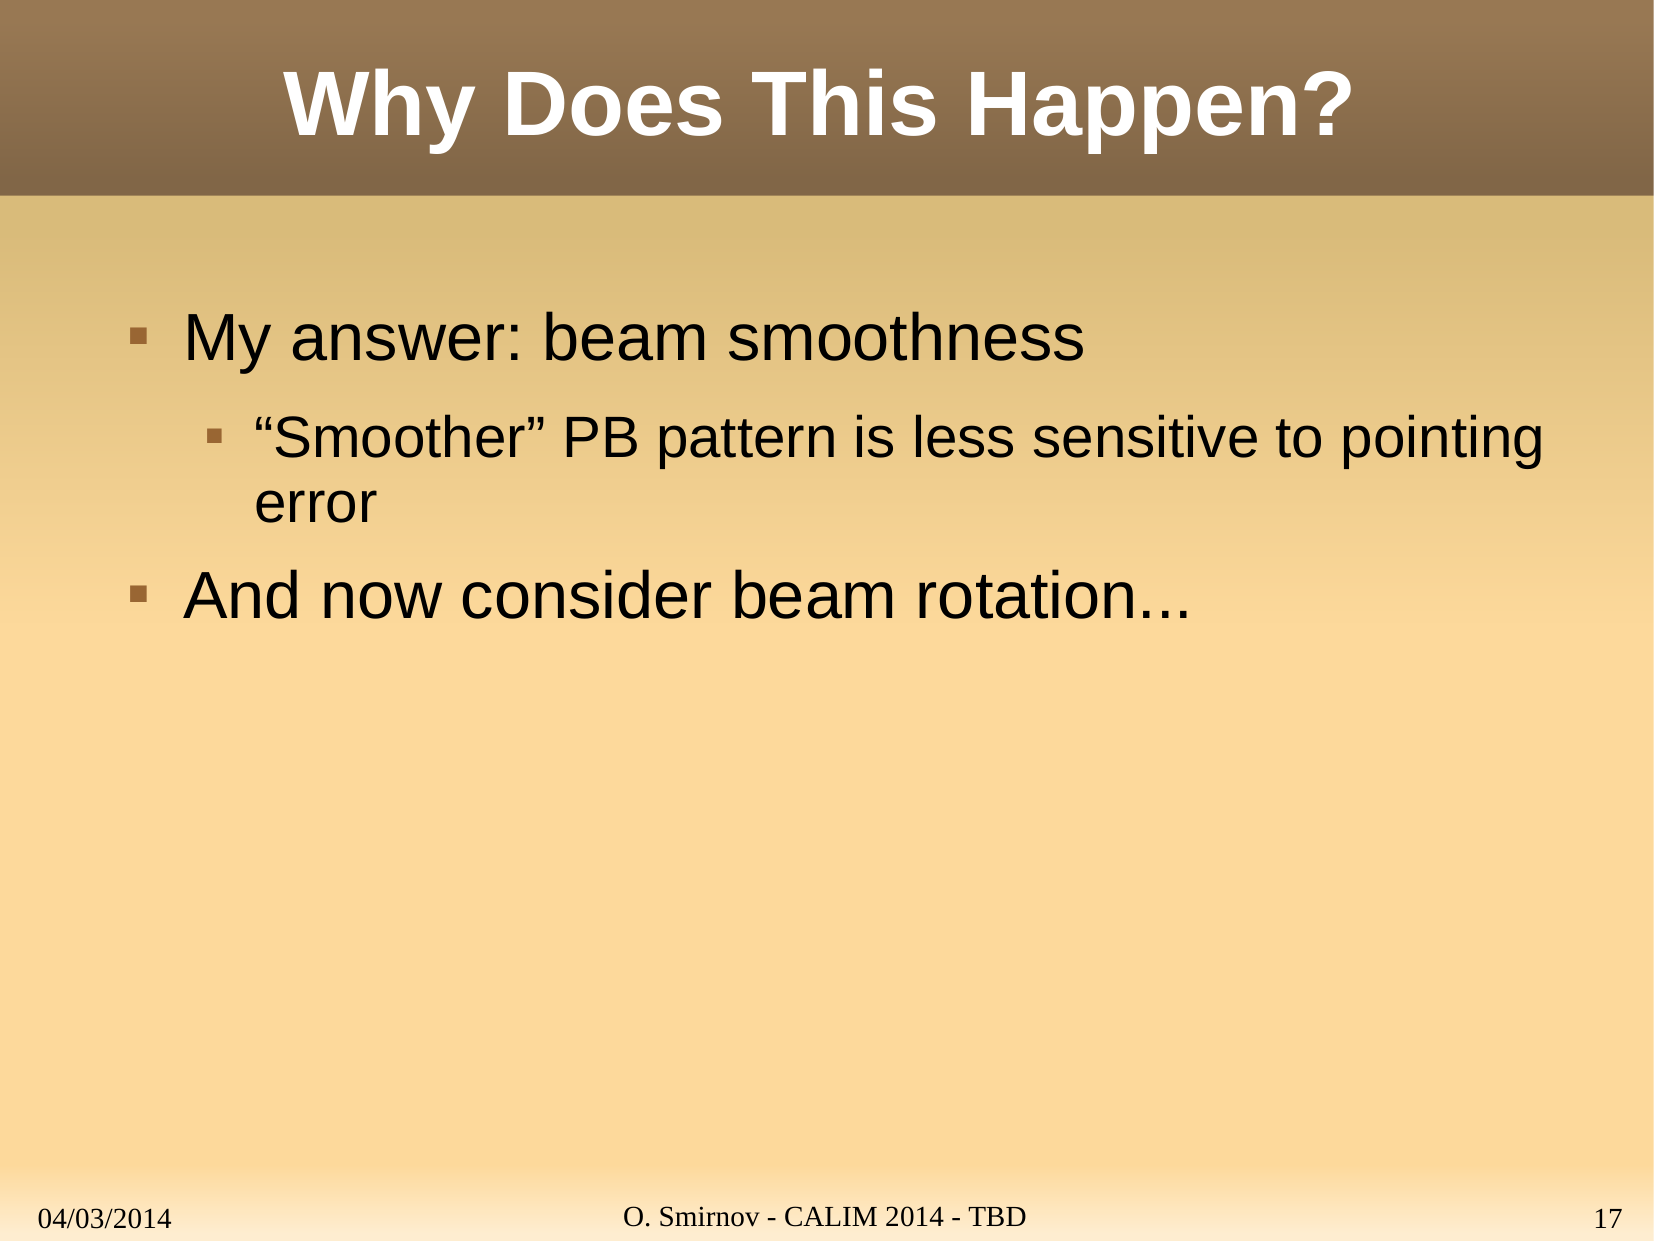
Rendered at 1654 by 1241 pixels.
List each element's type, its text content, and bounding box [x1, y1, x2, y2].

picture [0, 0, 1654, 1241]
list My answer: beam smoothness “Smoother” PB pattern is less sensitive to pointing error And now consider beam rotation... [112, 300, 1601, 1119]
title Why Does This Happen? [76, 0, 1565, 208]
